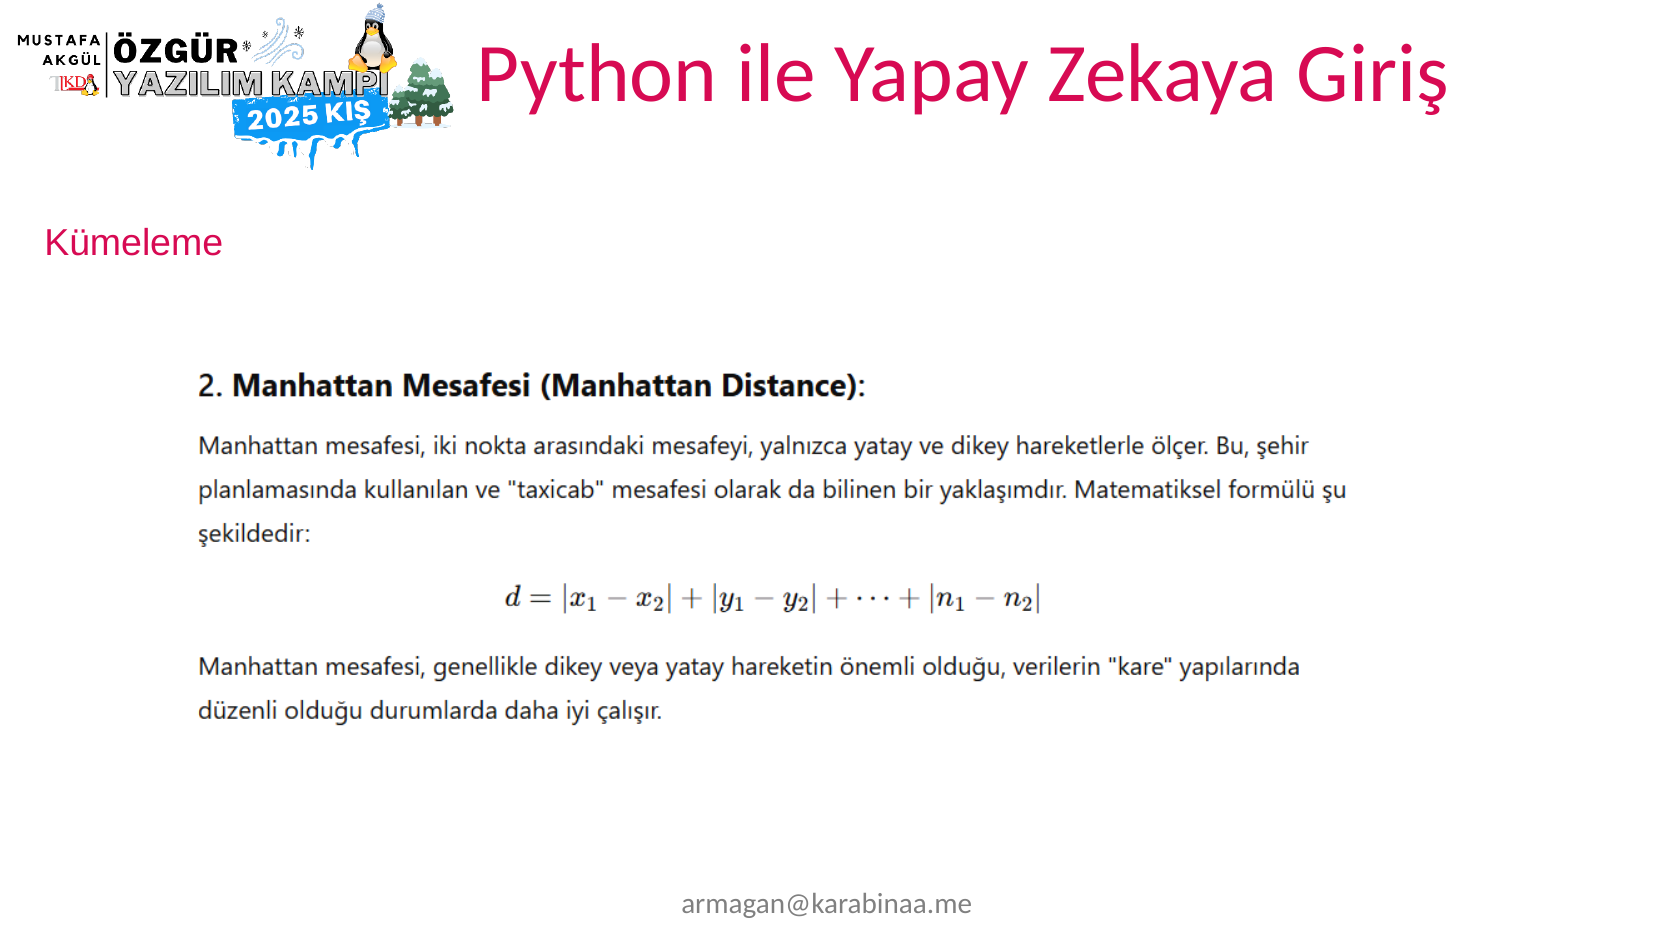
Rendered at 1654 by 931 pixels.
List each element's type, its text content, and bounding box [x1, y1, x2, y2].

picture [0, 0, 463, 177]
text_box armagan@karabinaa.me [0, 877, 1654, 928]
text_box Kümeleme [29, 213, 854, 271]
text_box Python ile Yapay Zekaya Giriş [462, 10, 1654, 126]
picture [178, 355, 1364, 739]
